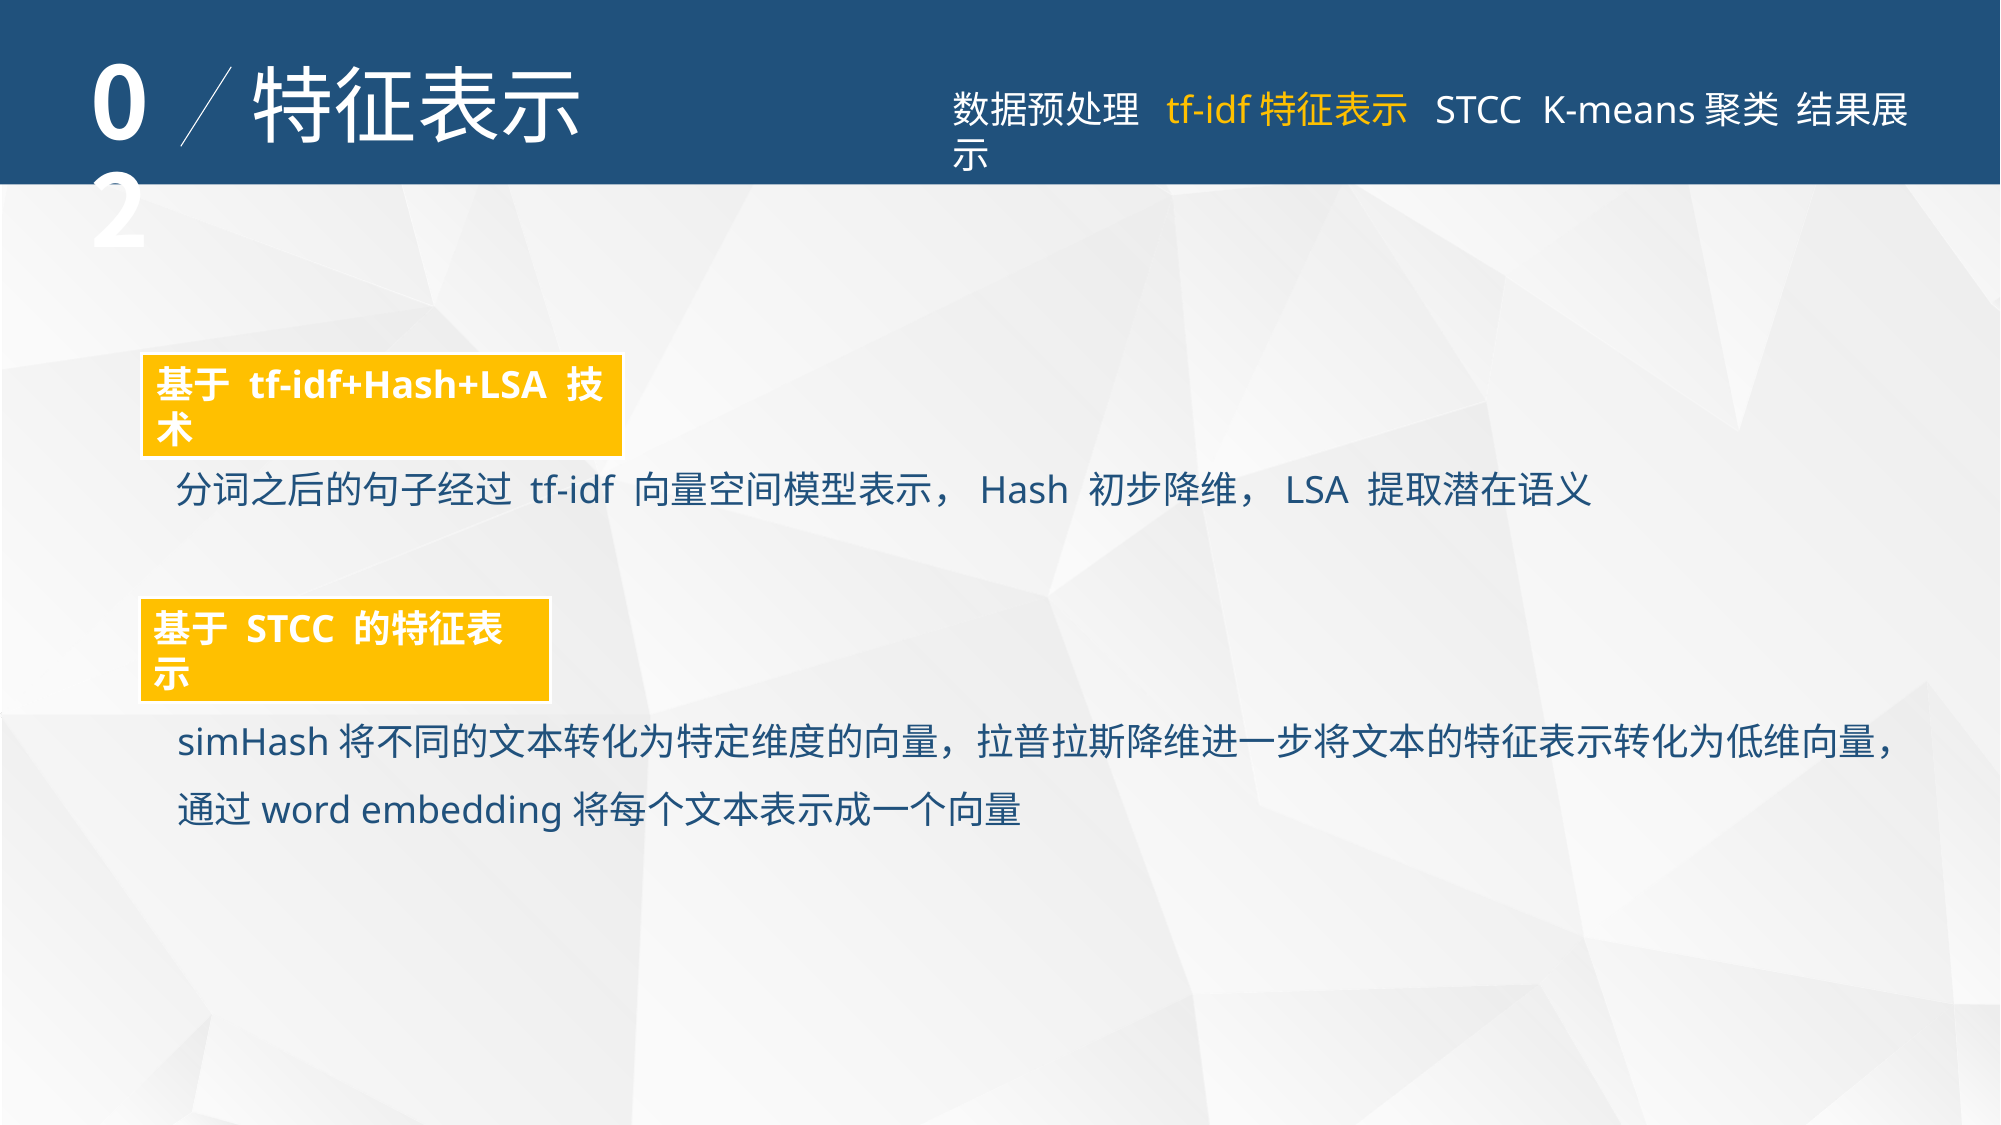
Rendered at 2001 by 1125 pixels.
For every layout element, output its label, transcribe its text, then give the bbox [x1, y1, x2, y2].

text_box 分词之后的句子经过 tf-idf 向量空间模型表示，Hash 初步降维，LSA 提取潜在语义 [160, 458, 1685, 519]
picture [0, 0, 2001, 1125]
text_box 基于 STCC 的特征表示 [139, 597, 551, 703]
list 02 [75, 45, 218, 212]
text_box simHash将不同的文本转化为特定维度的向量，拉普拉斯降维进一步将文本的特征表示转化为低维向量，通过word embedding将每个文本表示成一个向量 [162, 688, 1965, 838]
text_box 数据预处理 tf-idf特征表示 STCC K-means聚类 结果展示 [937, 78, 1961, 184]
text_box 基于 tf-idf+Hash+LSA 技术 [141, 353, 624, 458]
list 特征表示 [235, 57, 1127, 139]
